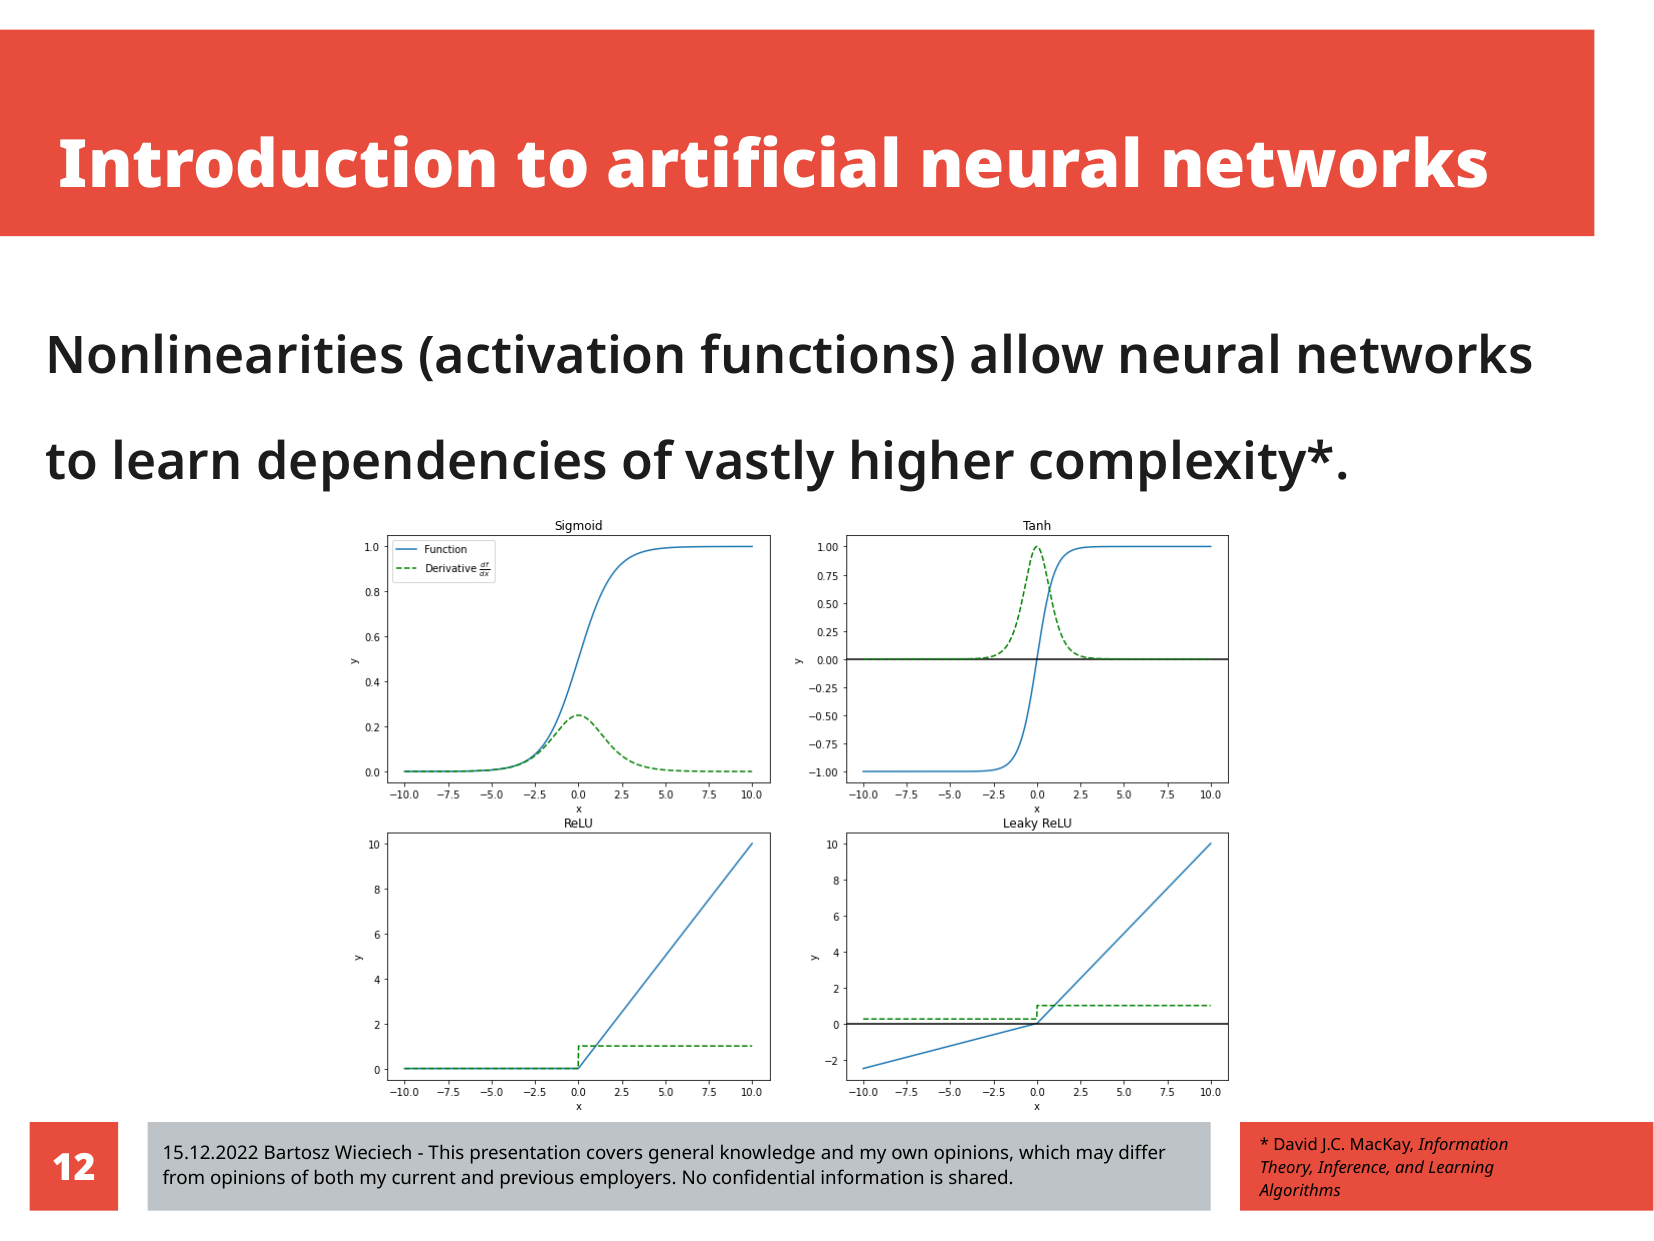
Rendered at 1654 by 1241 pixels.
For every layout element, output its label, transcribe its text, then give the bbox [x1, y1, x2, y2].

list Nonlinearities (activation functions) allow neural networks to learn dependencies of vastly higher complexity*. [45, 282, 1551, 526]
title Introduction to artificial neural networks [59, 59, 1595, 207]
text_box * David J.C. MacKay, Information Theory, Inference, and Learning Algorithms [1245, 1125, 1561, 1209]
picture [343, 513, 1235, 1118]
